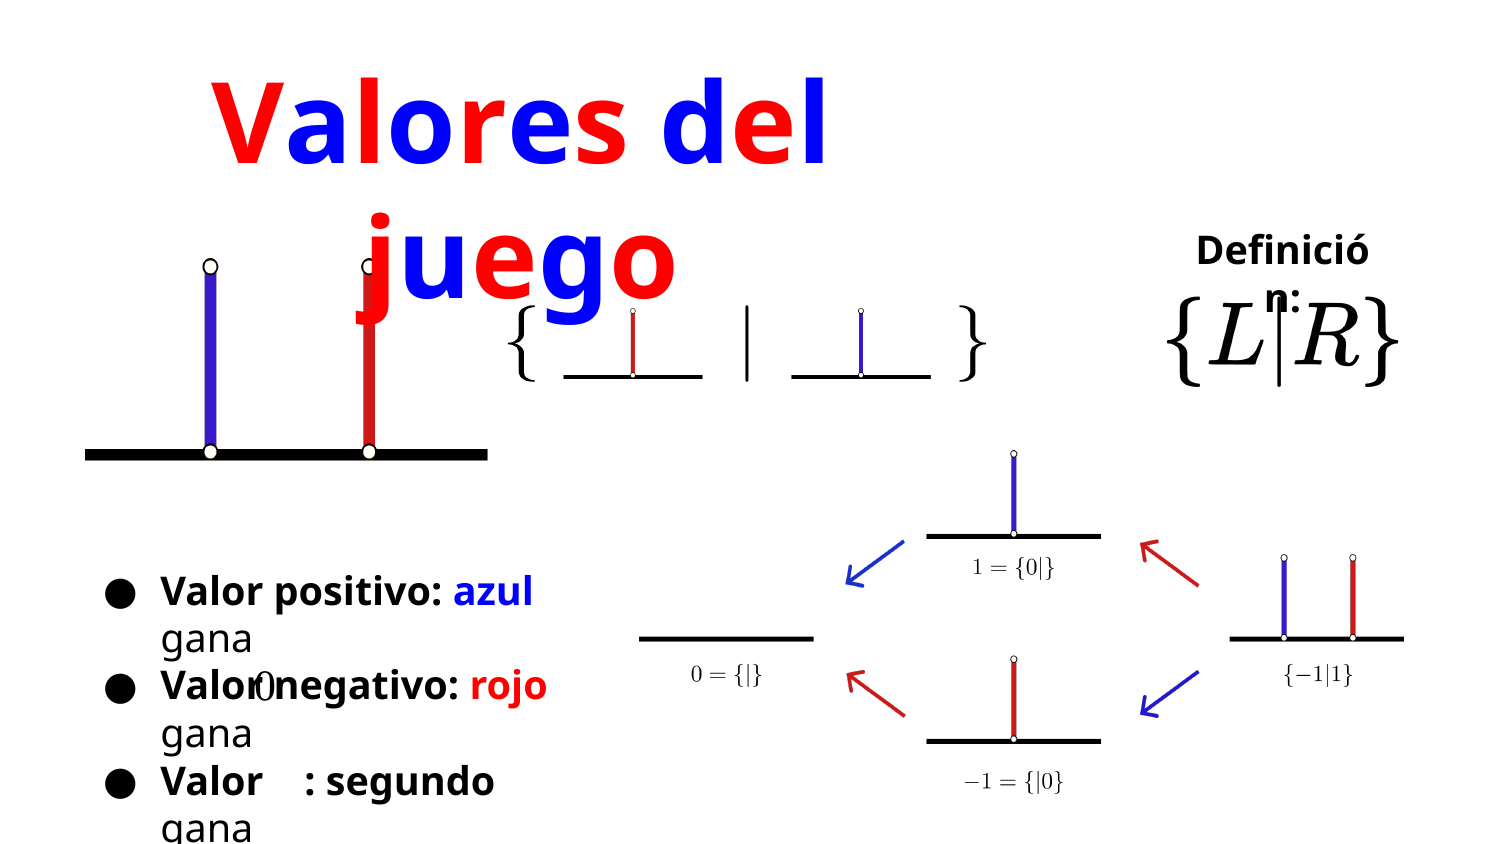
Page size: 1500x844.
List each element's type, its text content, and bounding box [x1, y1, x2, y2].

picture [254, 666, 276, 705]
picture [85, 337, 1404, 794]
text_box Definición: [1177, 210, 1389, 336]
text_box Valores del juego [37, 36, 1006, 337]
picture [1161, 288, 1404, 397]
text_box Valor positivo: azul gana Valor negativo: rojo gana Valor : segundo gana [70, 550, 600, 844]
